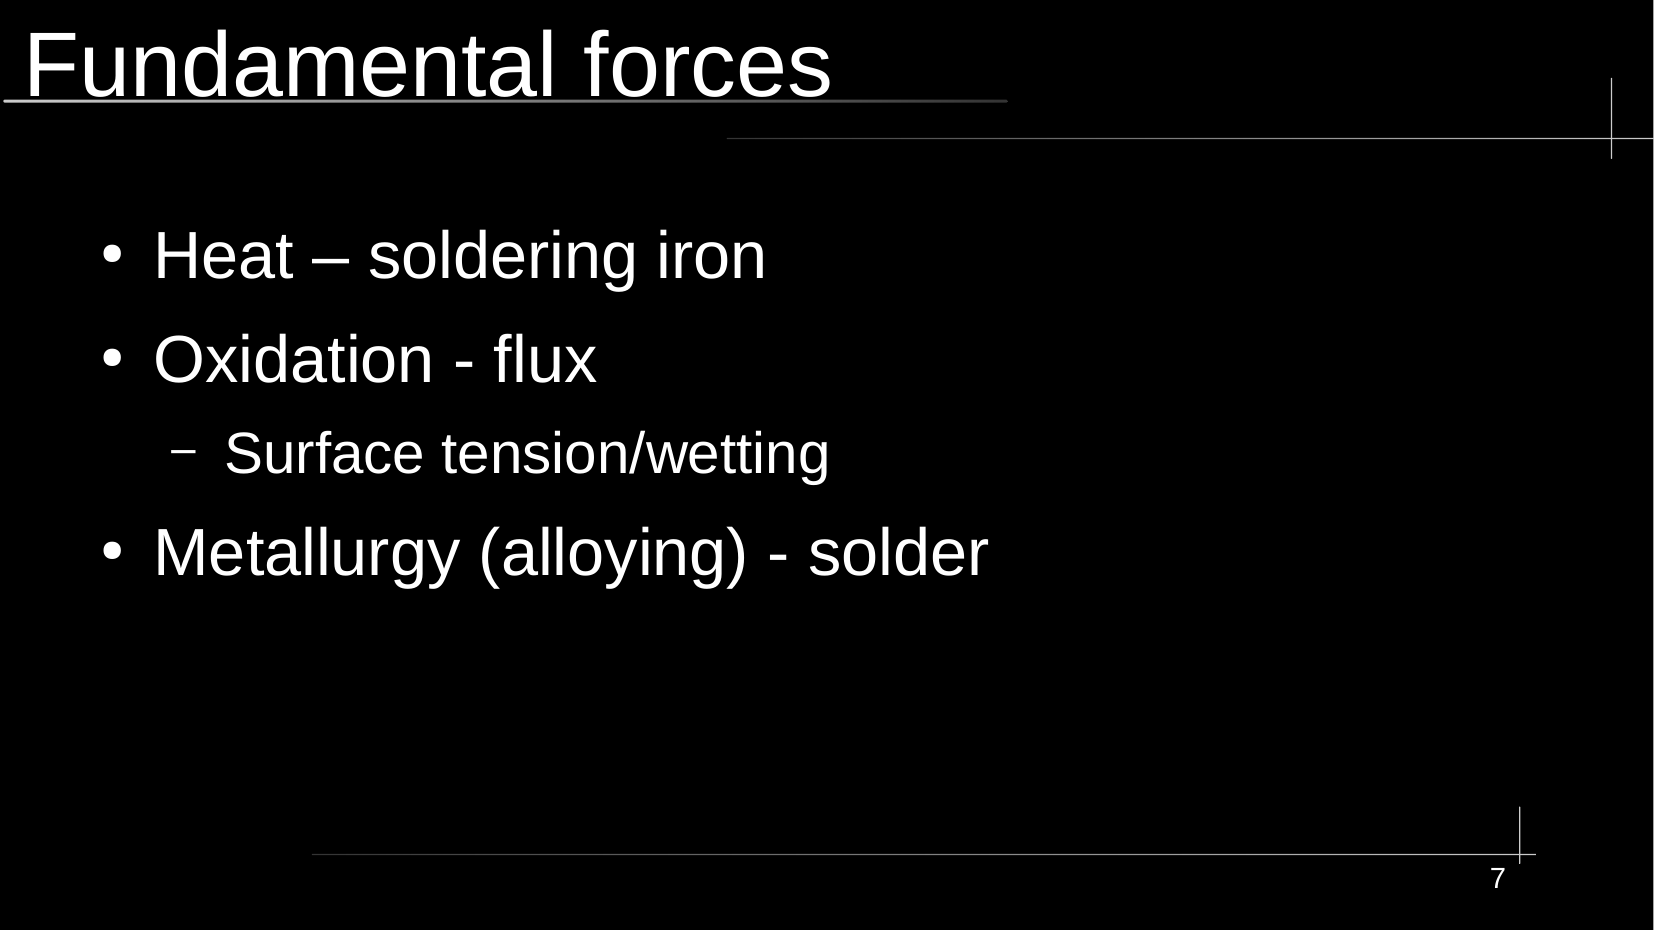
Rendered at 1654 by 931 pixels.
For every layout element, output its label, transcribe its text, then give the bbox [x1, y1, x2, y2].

title Fundamental forces [23, 11, 1589, 119]
list Heat – soldering iron Oxidation - flux Surface tension/wetting Metallurgy (alloying) - solder [82, 217, 1571, 758]
